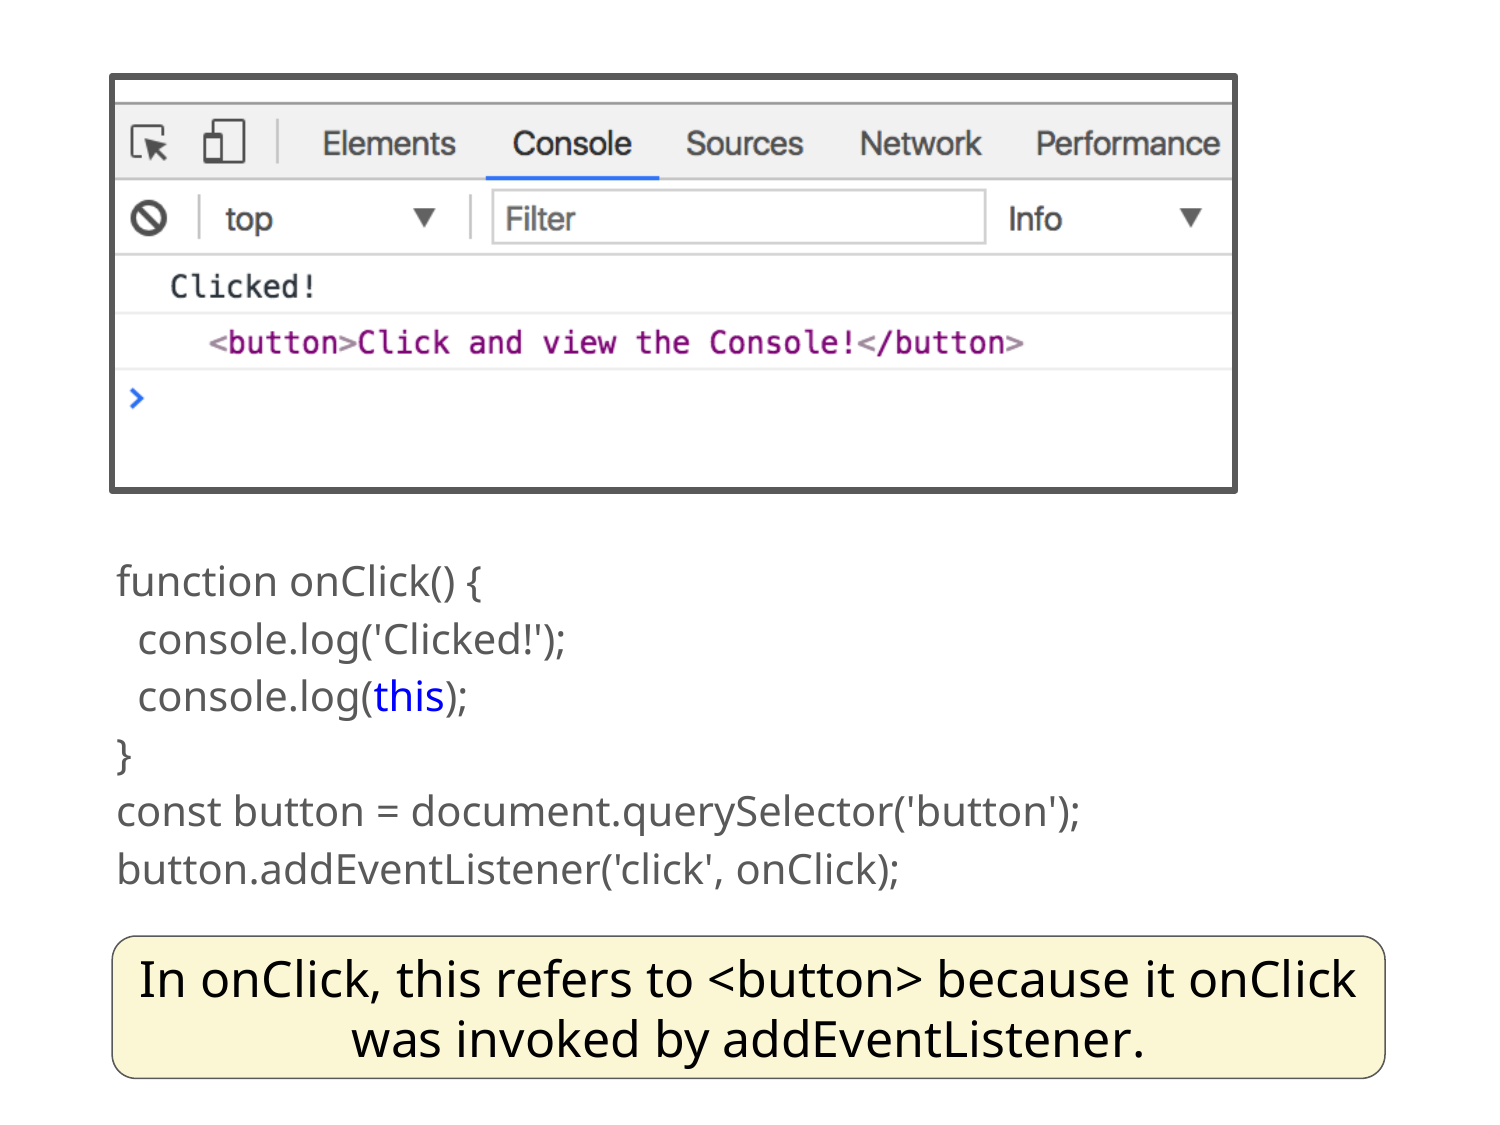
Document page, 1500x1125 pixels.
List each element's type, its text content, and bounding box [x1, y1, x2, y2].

list function onClick() { console.log('Clicked!'); console.log(this); } const button = document.querySelector('button'); button.addEventListener('click', onClick); [101, 532, 1429, 915]
text_box In onClick, this refers to <button> because it onClick was invoked by addEventListener. [112, 936, 1386, 1079]
picture [114, 79, 1233, 488]
